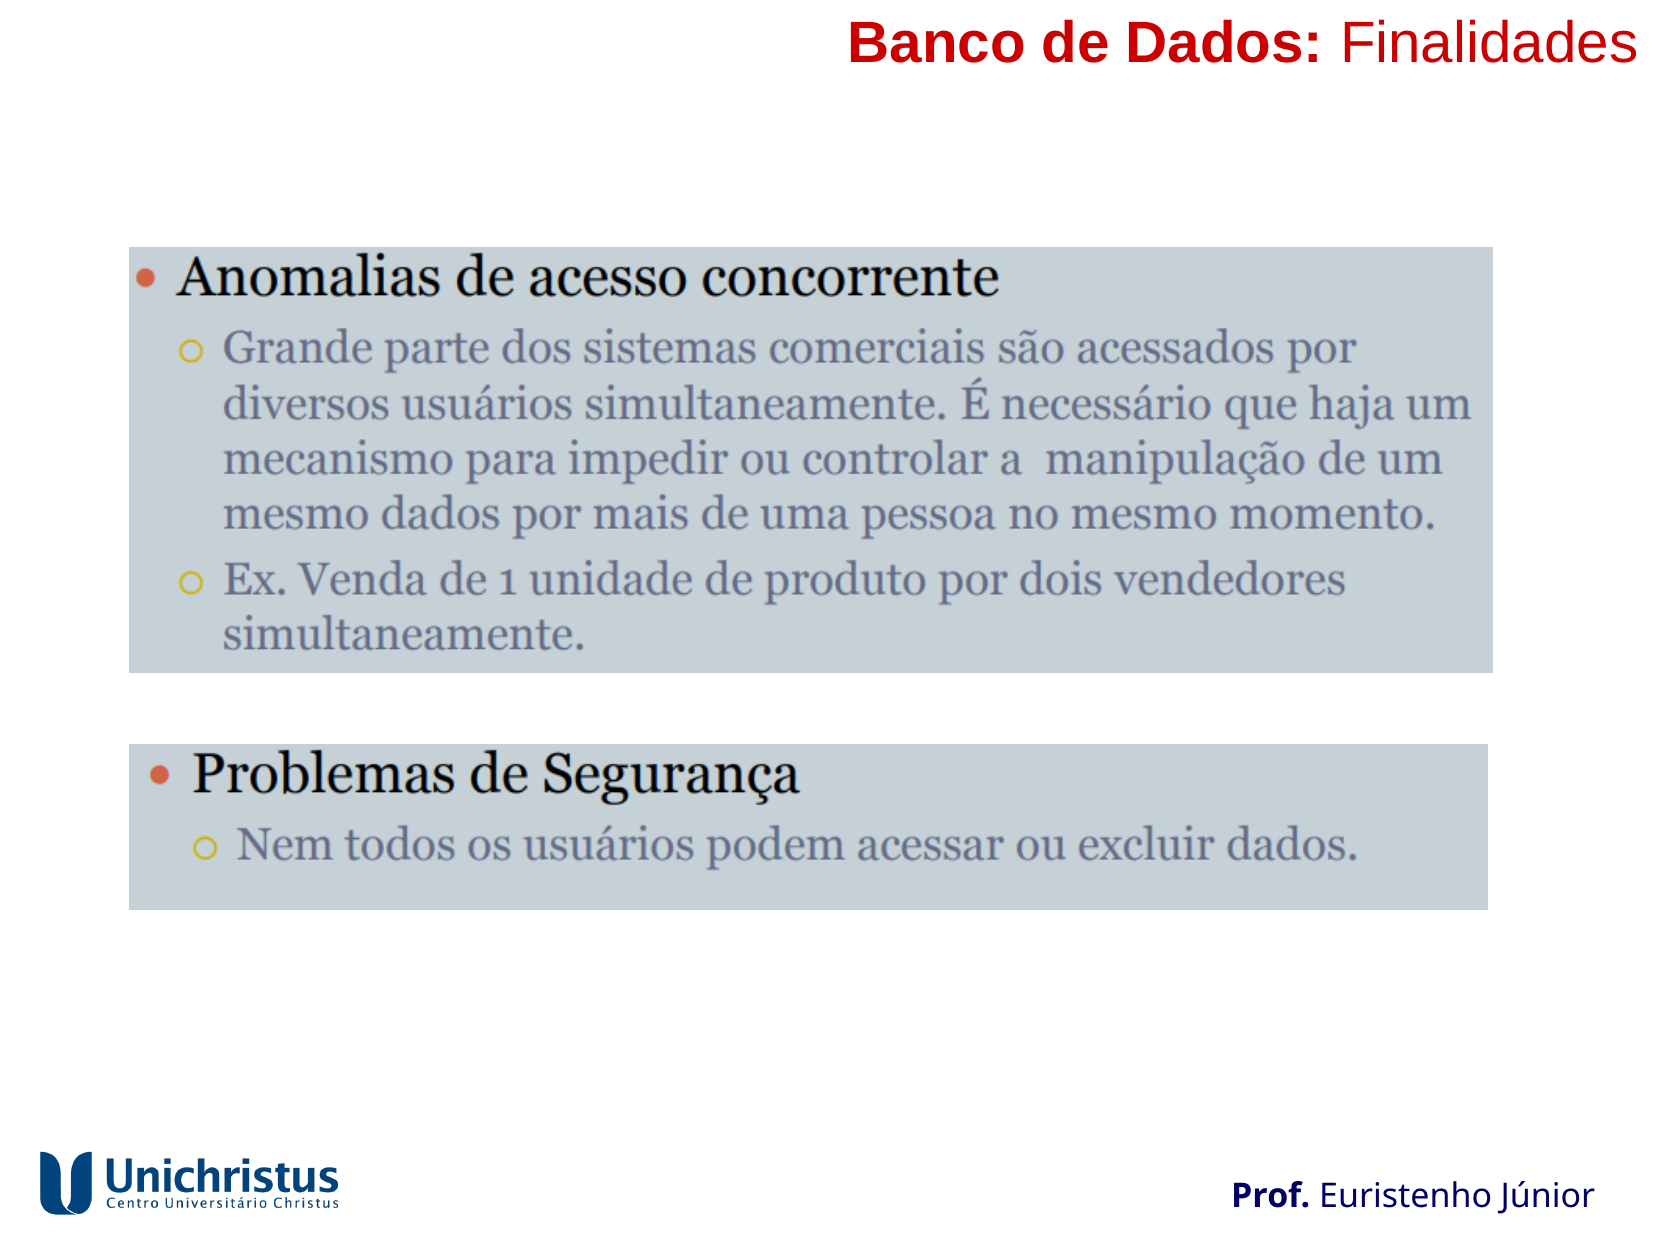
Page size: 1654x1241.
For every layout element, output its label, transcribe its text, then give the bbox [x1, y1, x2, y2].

text_box Prof. Euristenho Júnior [1216, 1163, 1654, 1224]
picture [129, 744, 1488, 910]
picture [129, 247, 1493, 673]
picture [35, 1148, 343, 1217]
text_box Banco de Dados: Finalidades [832, 2, 1654, 83]
